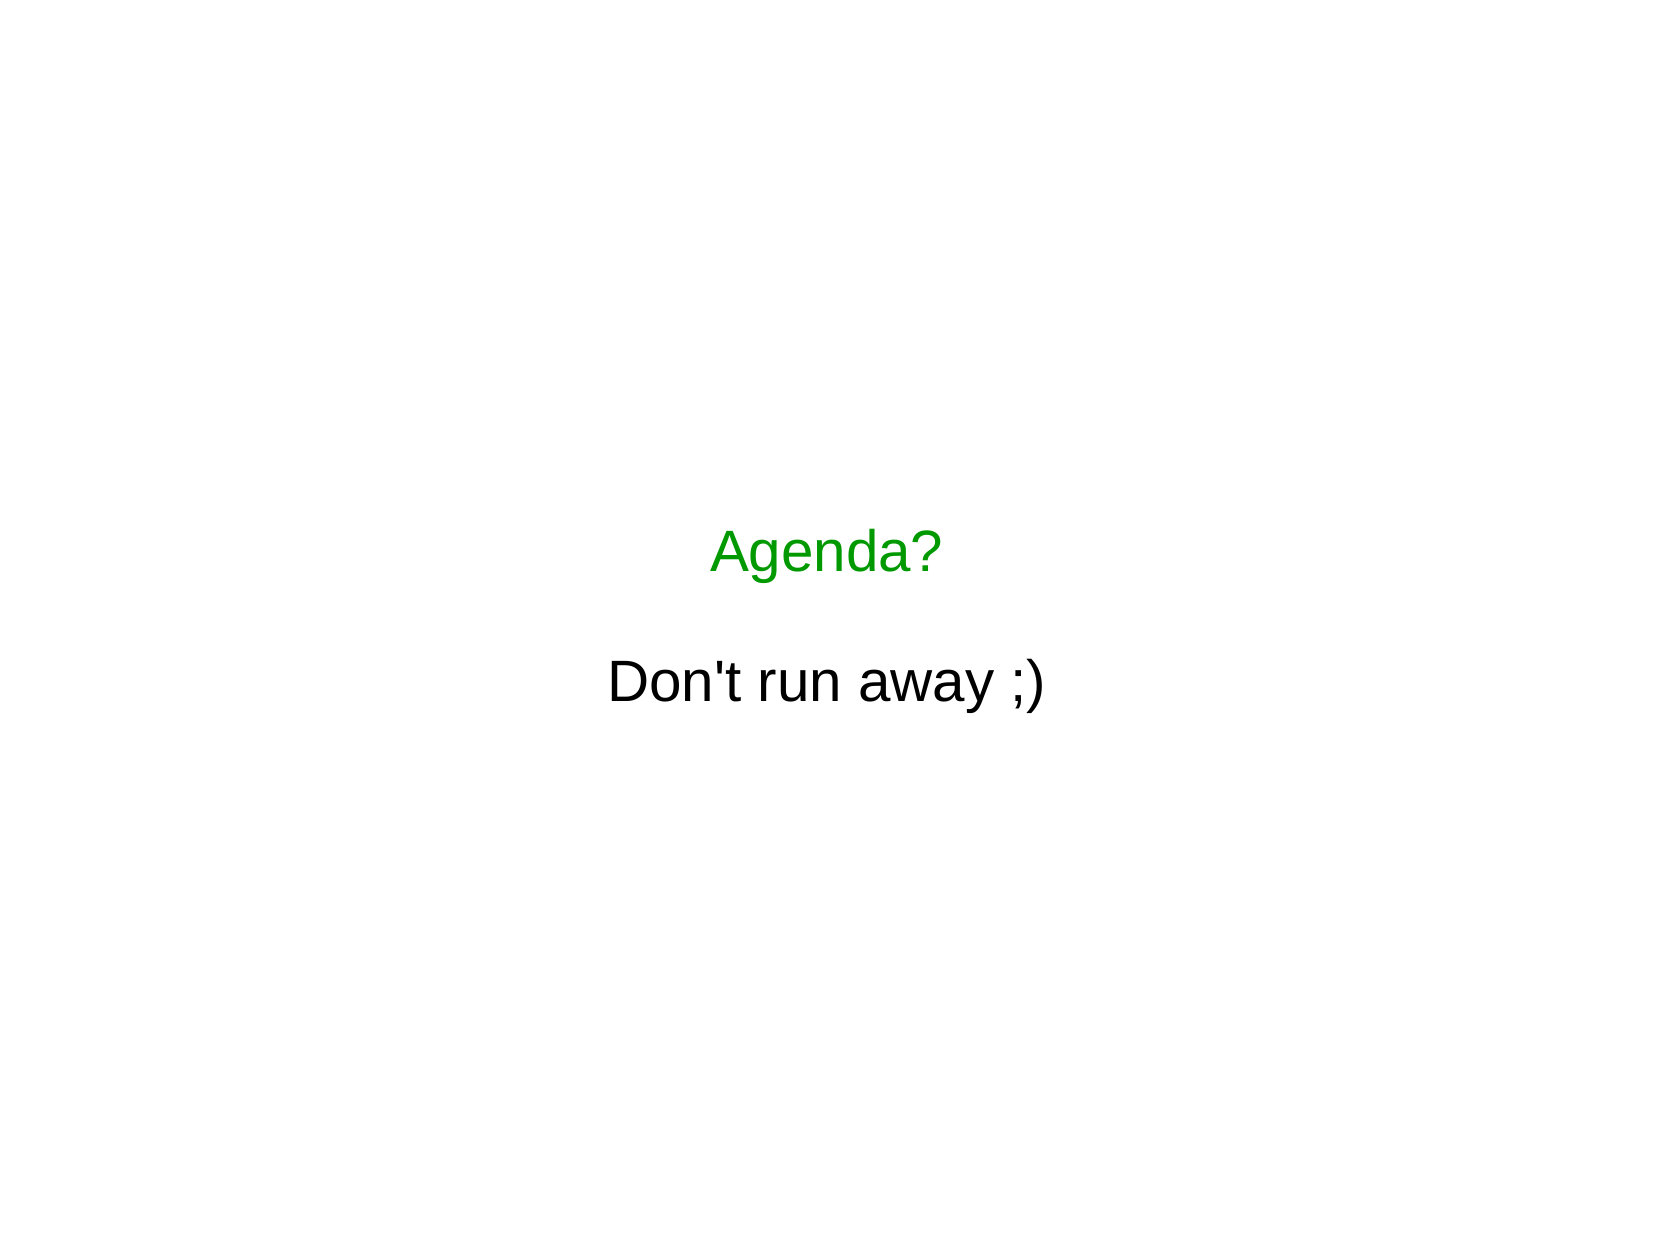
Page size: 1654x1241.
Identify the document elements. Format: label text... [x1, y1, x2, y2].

text_box Agenda? Don't run away ;) [592, 511, 1062, 729]
